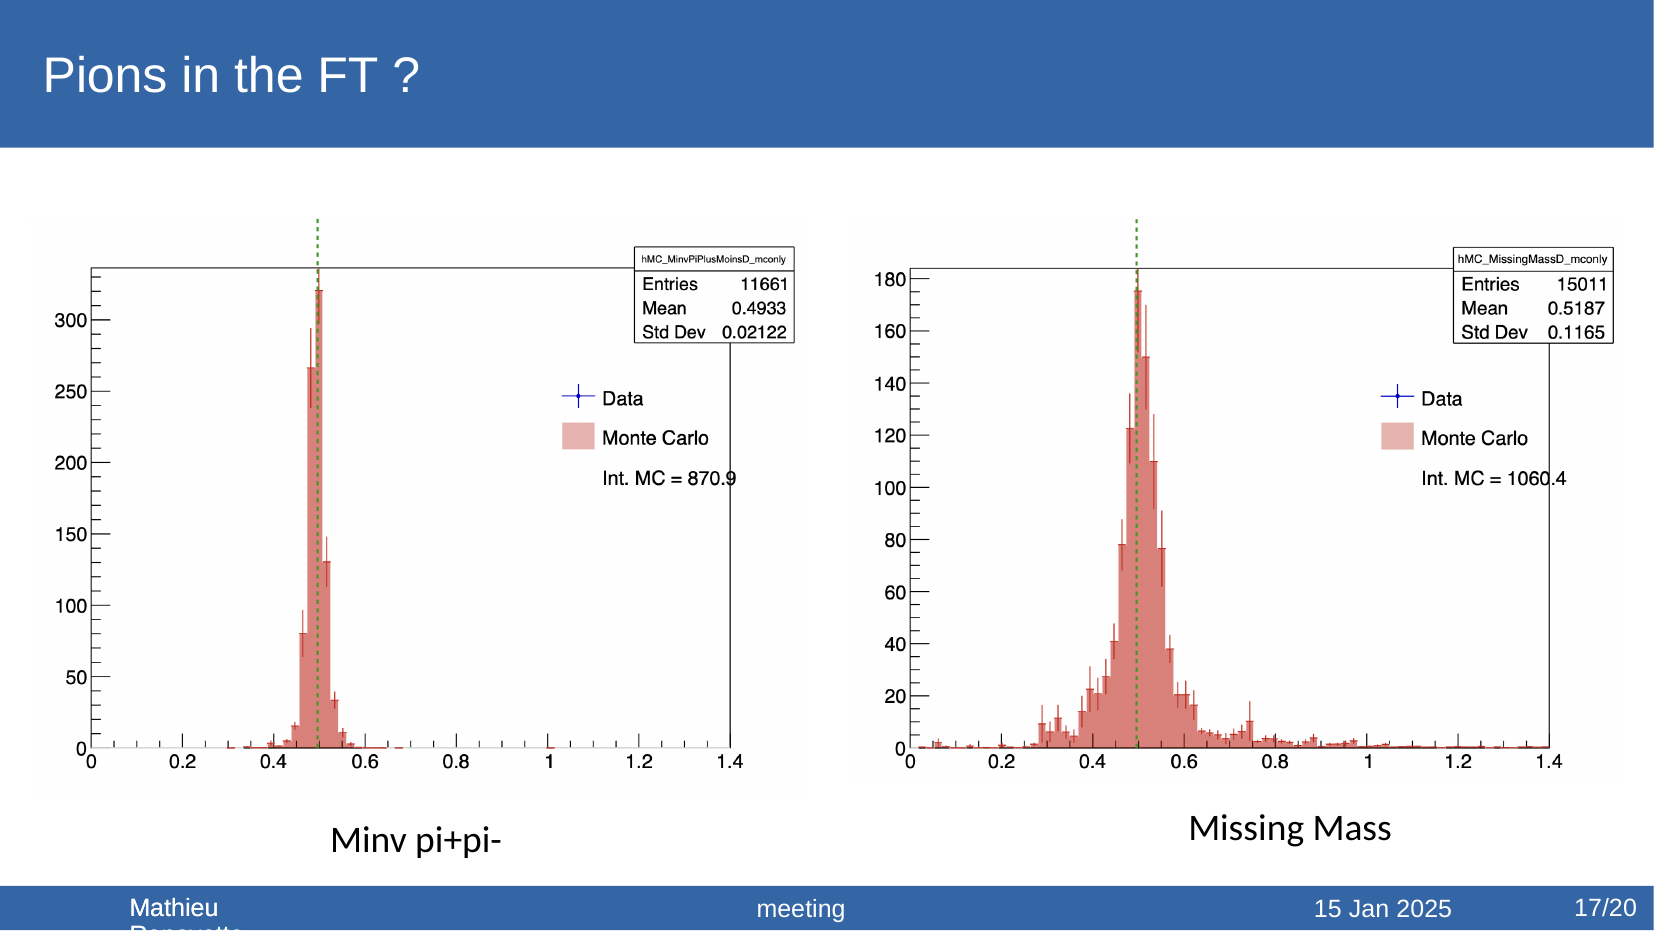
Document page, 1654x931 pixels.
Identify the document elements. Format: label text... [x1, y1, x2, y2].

text_box Minv pi+pi- [315, 807, 520, 869]
text_box 15 Jan 2025 [1299, 887, 1536, 931]
text_box Missing Mass [1173, 795, 1410, 857]
text_box [0, 885, 131, 931]
text_box 17/20 [1559, 885, 1654, 930]
text_box Pions in the FT ? [27, 40, 886, 114]
picture [29, 216, 805, 799]
text_box meeting [734, 887, 953, 931]
text_box Mathieu Ronayette [114, 885, 355, 929]
picture [848, 216, 1625, 781]
text_box [226, 885, 1654, 931]
text_box [0, 0, 1654, 148]
